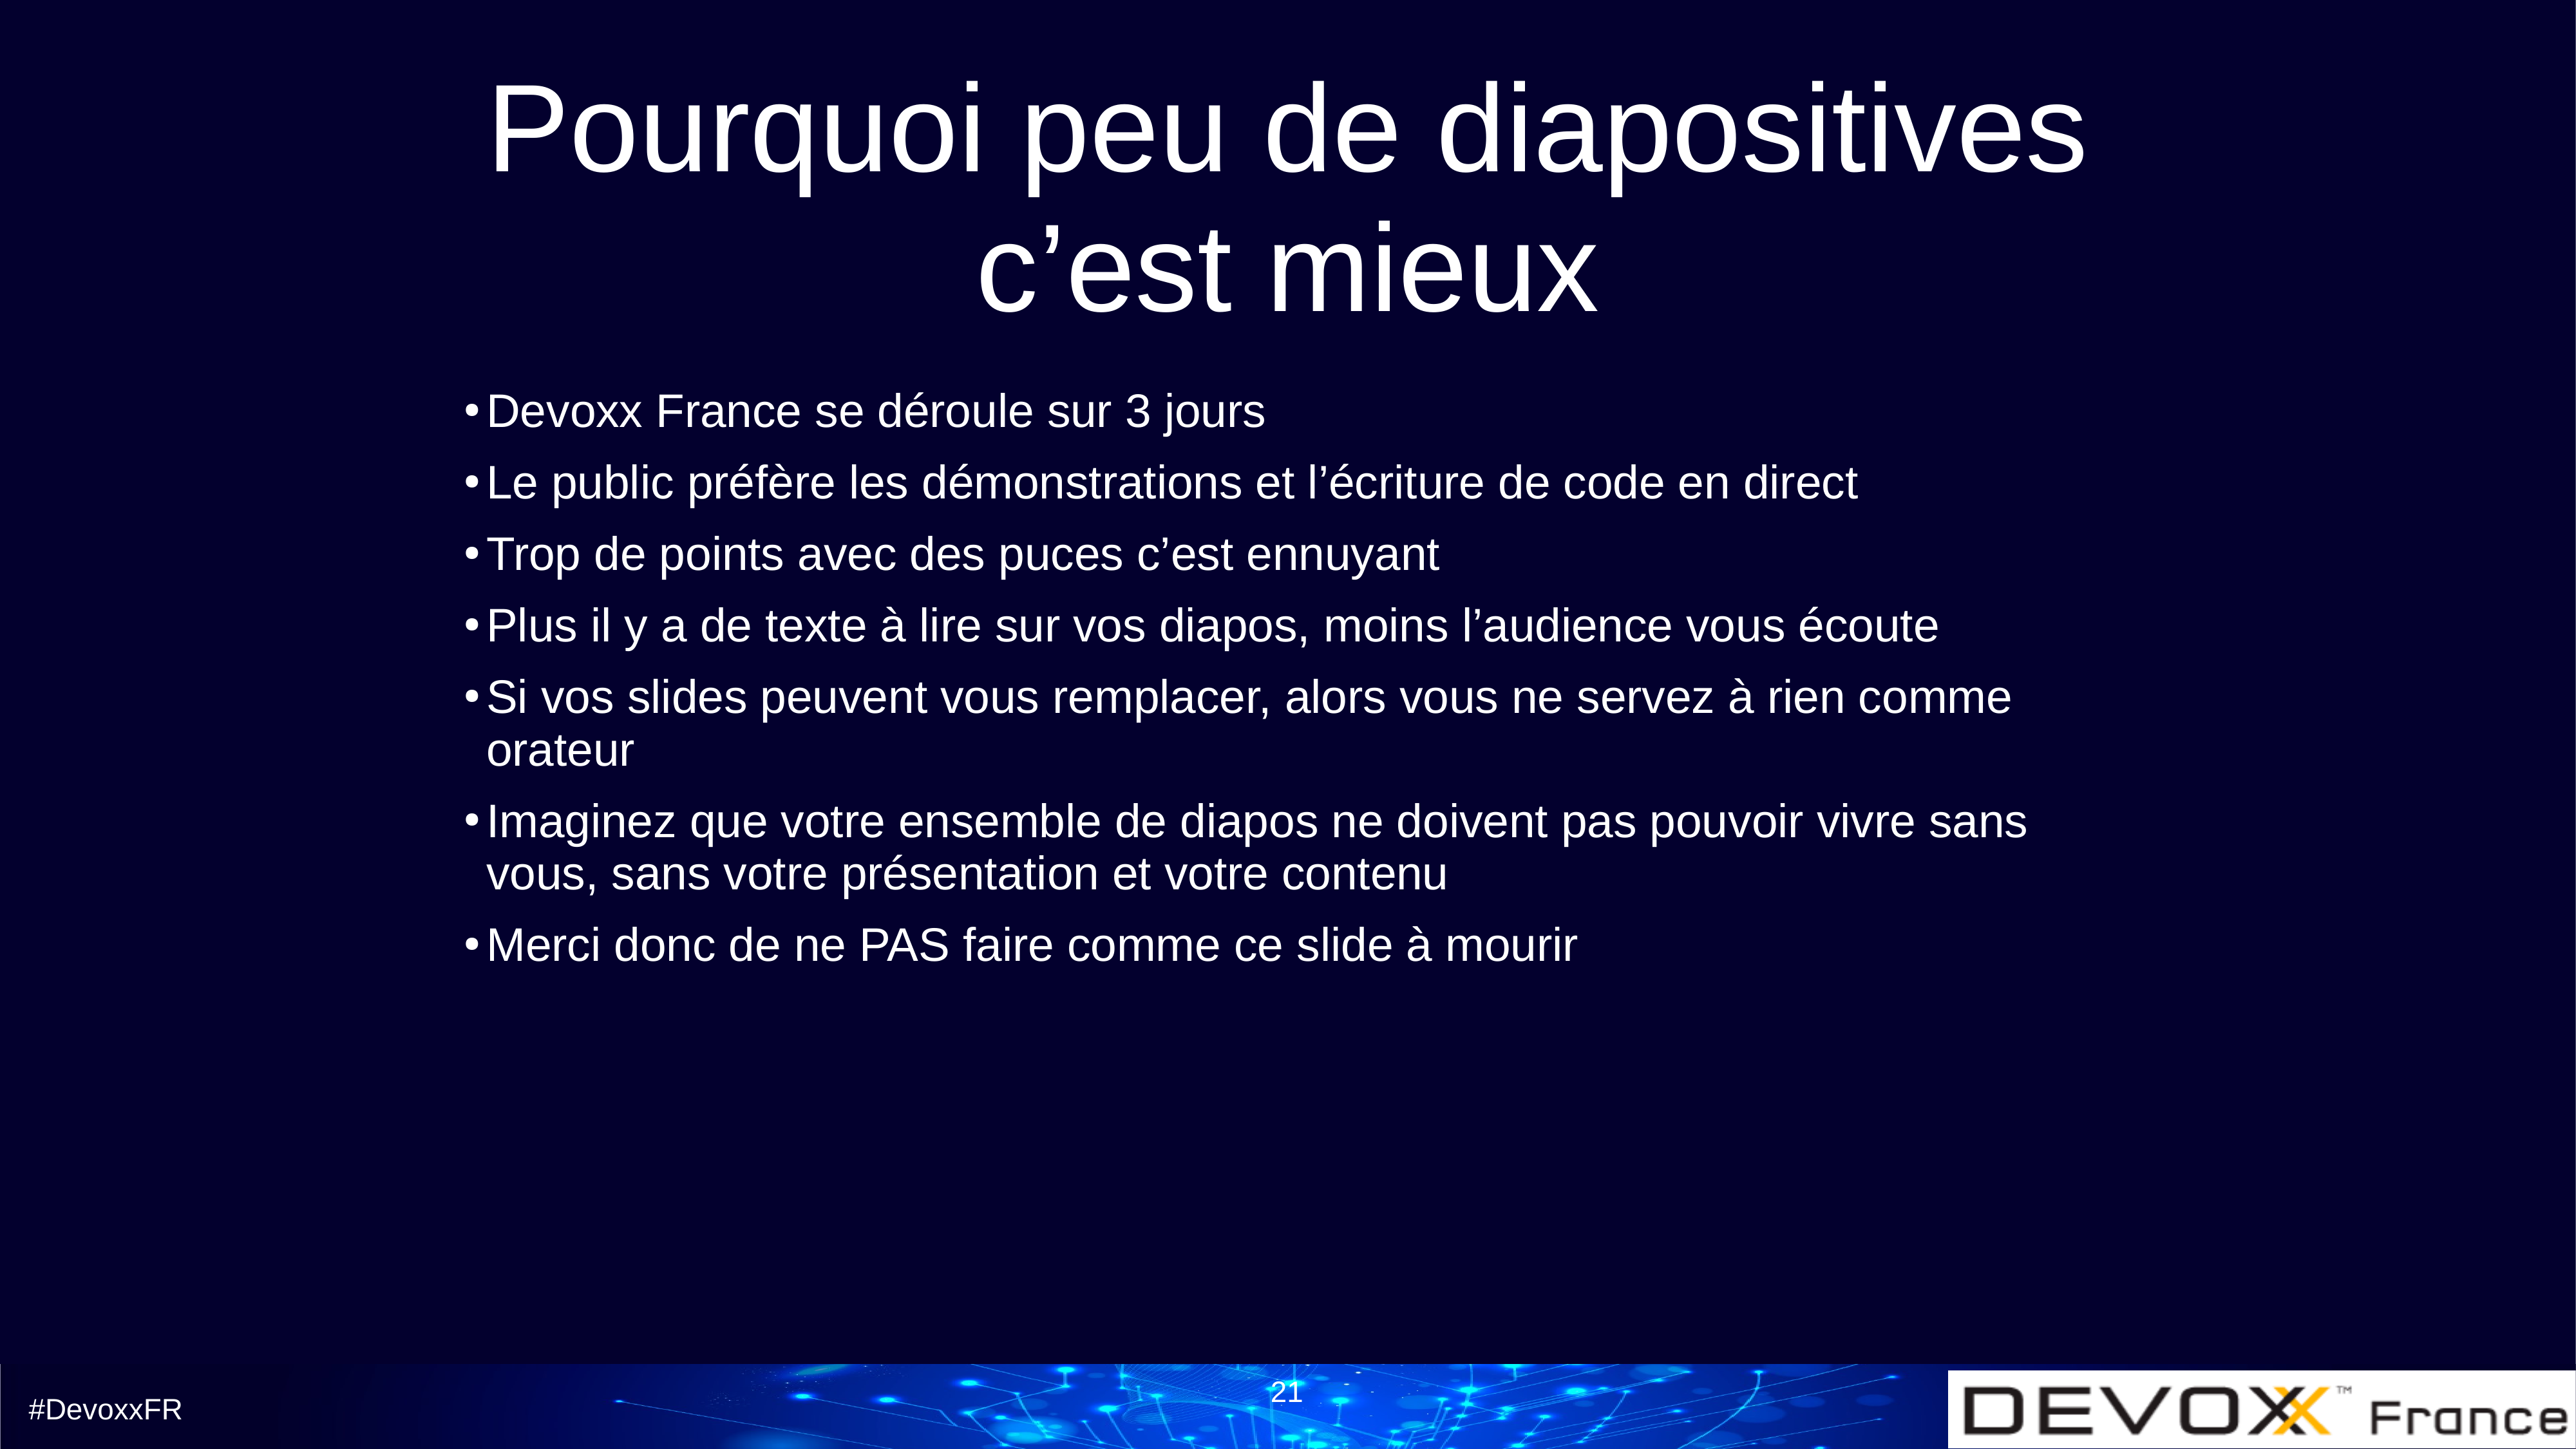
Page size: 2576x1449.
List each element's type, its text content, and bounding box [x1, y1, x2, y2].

slide_number 21 [1264, 1375, 1309, 1427]
title Pourquoi peu de diapositives c’est mieux [463, 37, 2113, 359]
picture [0, 1364, 2576, 1449]
picture [1309, 1442, 1326, 1449]
list Devoxx France se déroule sur 3 jours Le public préfère les démonstrations et l’écriture de code en direct Trop de points avec des puces c’est ennuyant Plus il y a de texte à lire sur vos diapos, moins l’audience vous écoute Si vos slides peuvent vous remplacer, alors vous ne servez à rien comme orateur Imaginez que votre ensemble de diapos ne doivent pas pouvoir vivre sans vous, sans votre présentation et votre contenu Merci donc de ne PAS faire comme ce slide à mourir [463, 384, 2113, 1319]
